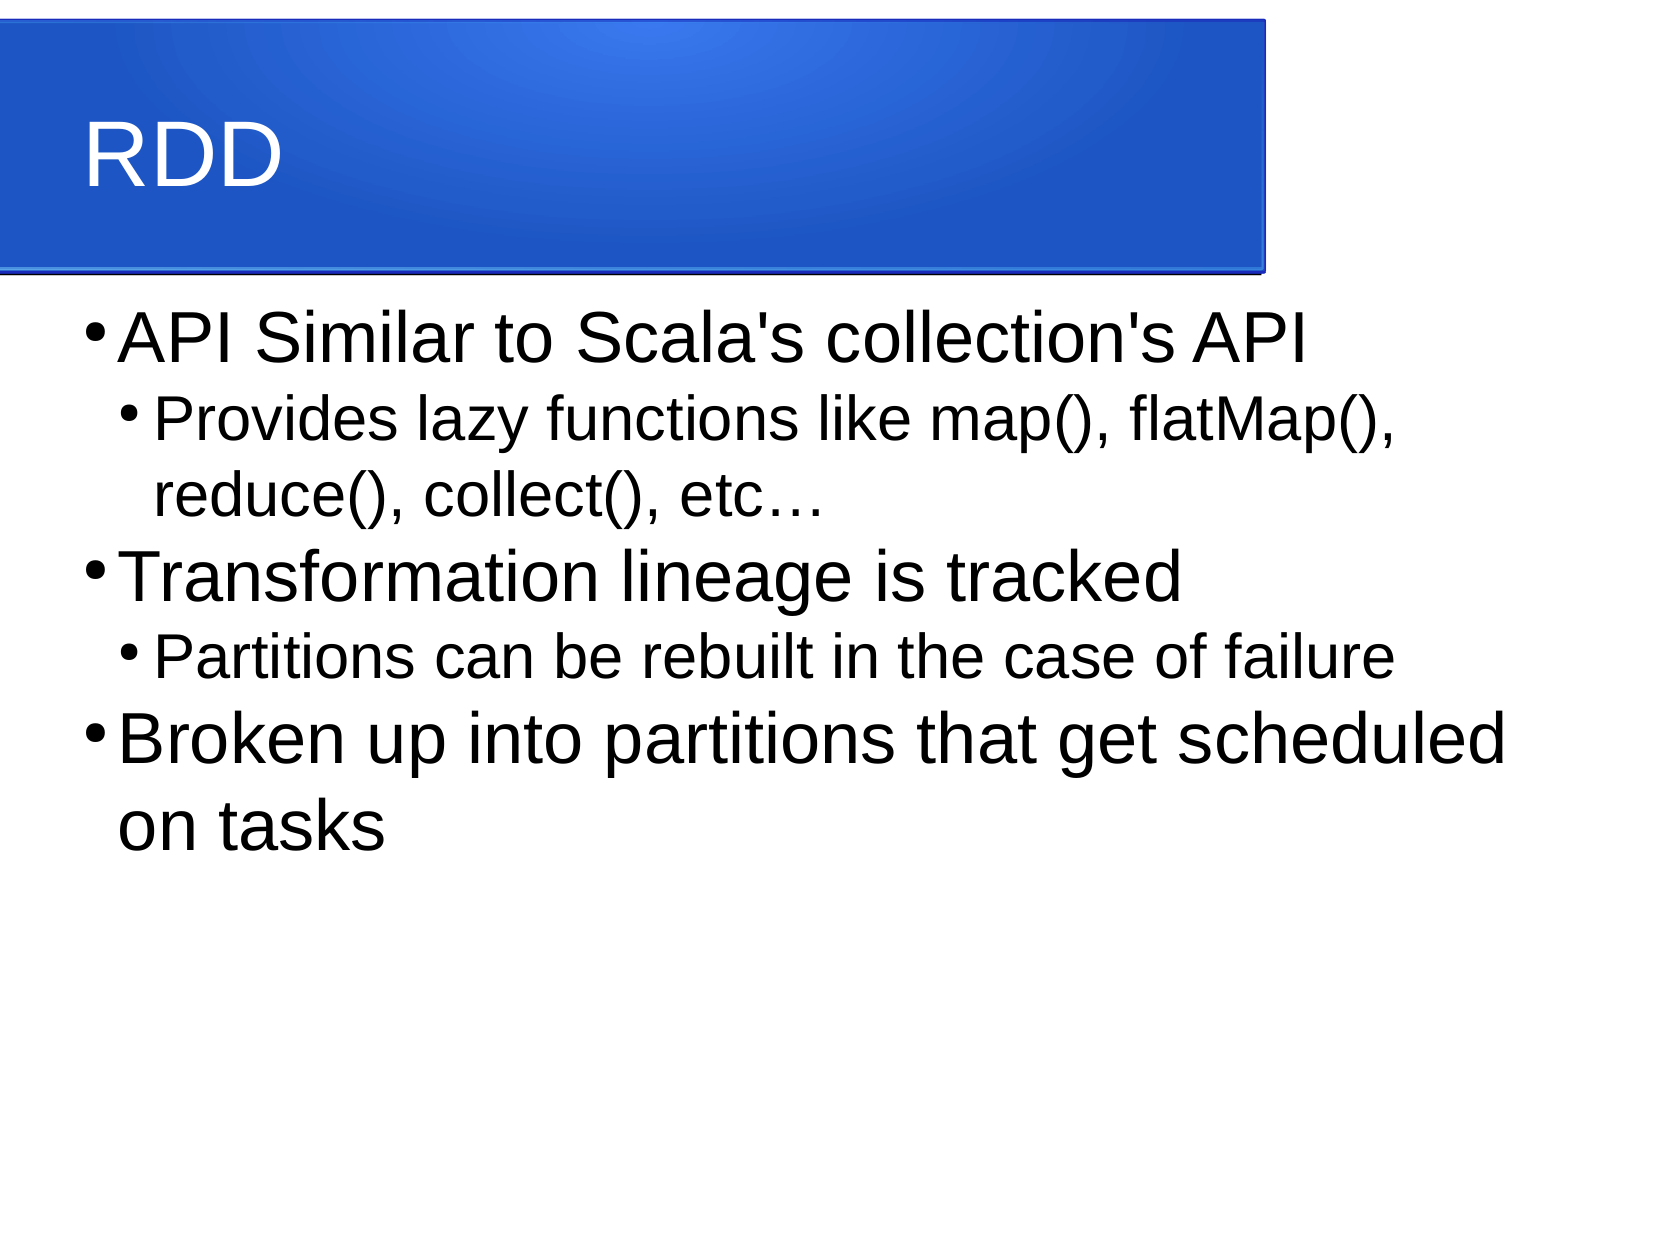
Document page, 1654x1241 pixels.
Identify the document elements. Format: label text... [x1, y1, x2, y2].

picture [0, 17, 1269, 282]
text_box RDD [82, 47, 1234, 252]
text_box API Similar to Scala's collection's API Provides lazy functions like map(), flatMap(), reduce(), collect(), etc… Transformation lineage is tracked Partitions can be rebuilt in the case of failure Broken up into partitions that get scheduled on tasks [82, 290, 1571, 1111]
